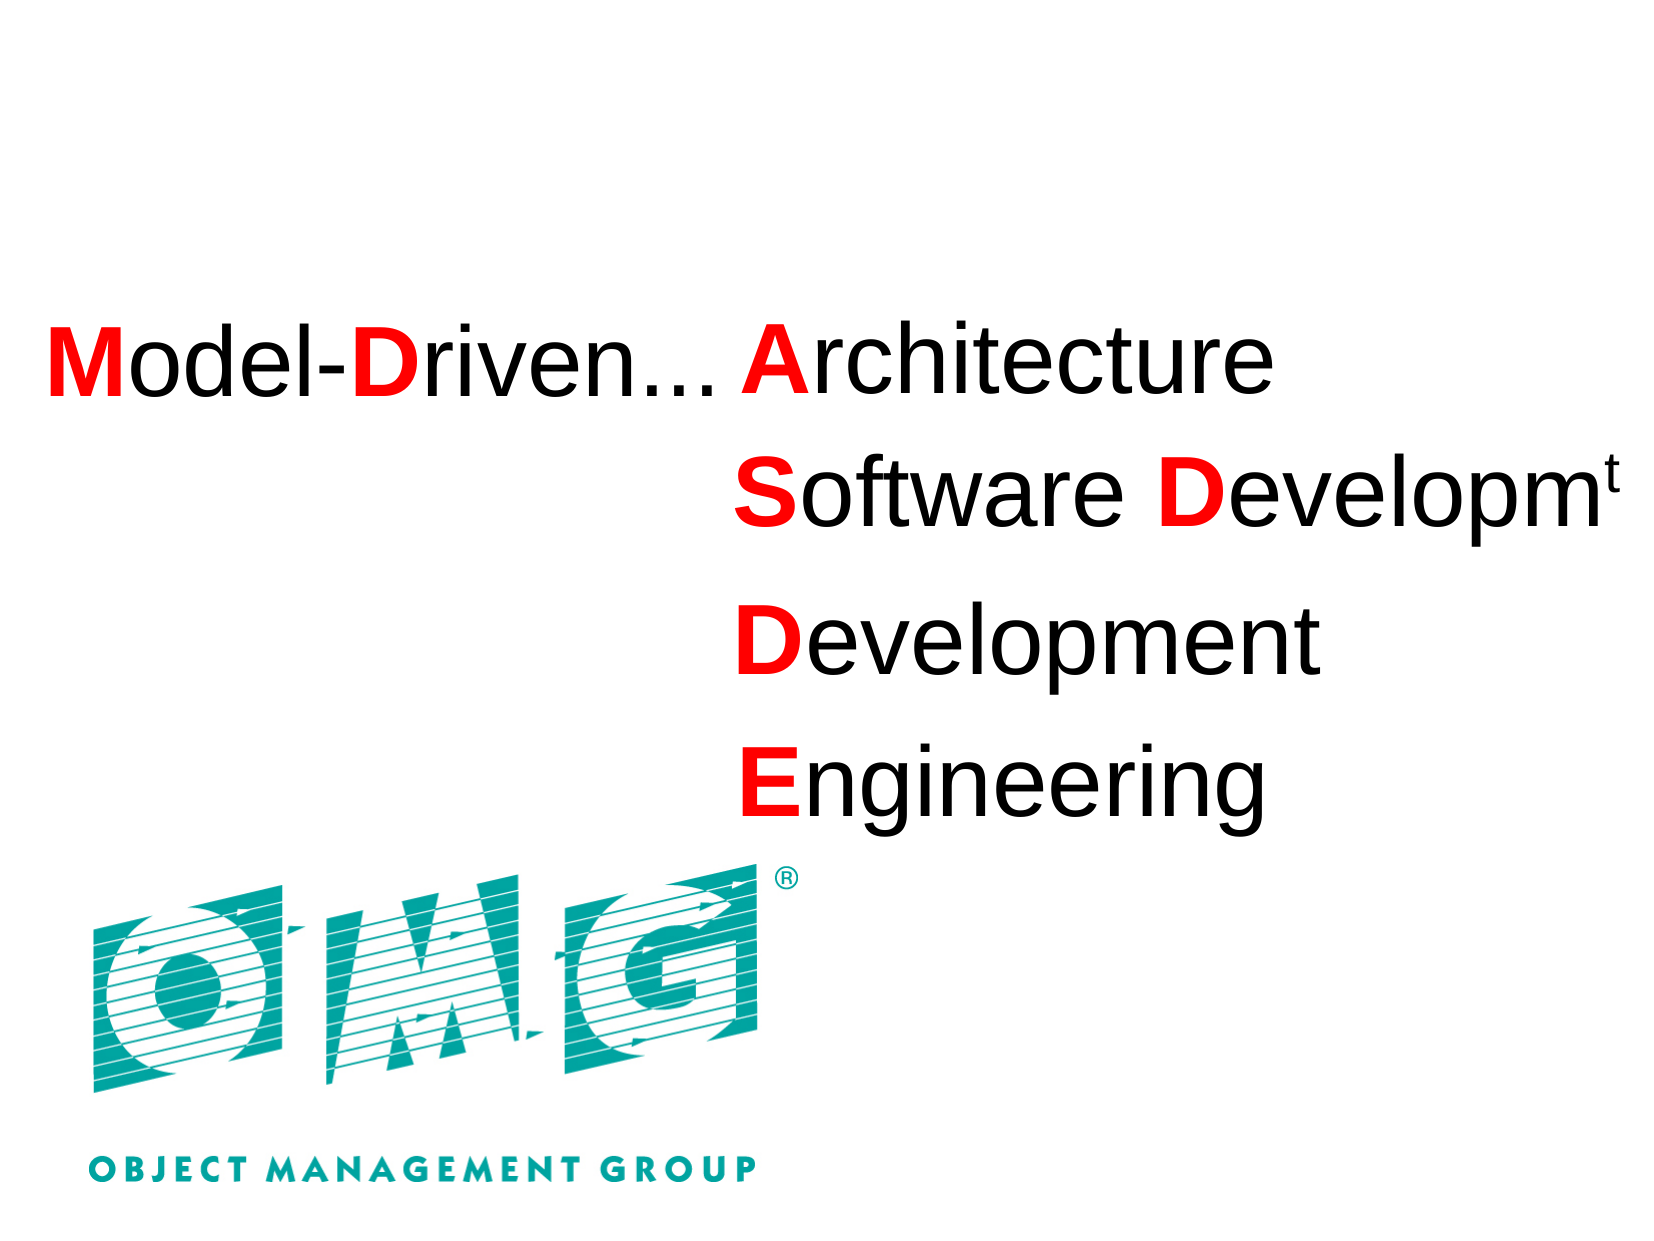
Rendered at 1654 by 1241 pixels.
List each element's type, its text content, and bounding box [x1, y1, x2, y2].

text_box Architecture [724, 295, 1493, 422]
text_box Development [718, 576, 1486, 703]
text_box Model-Driven... [29, 298, 798, 426]
text_box Software Developmt [718, 428, 1654, 560]
picture [89, 864, 798, 1182]
text_box Engineering [722, 718, 1490, 846]
